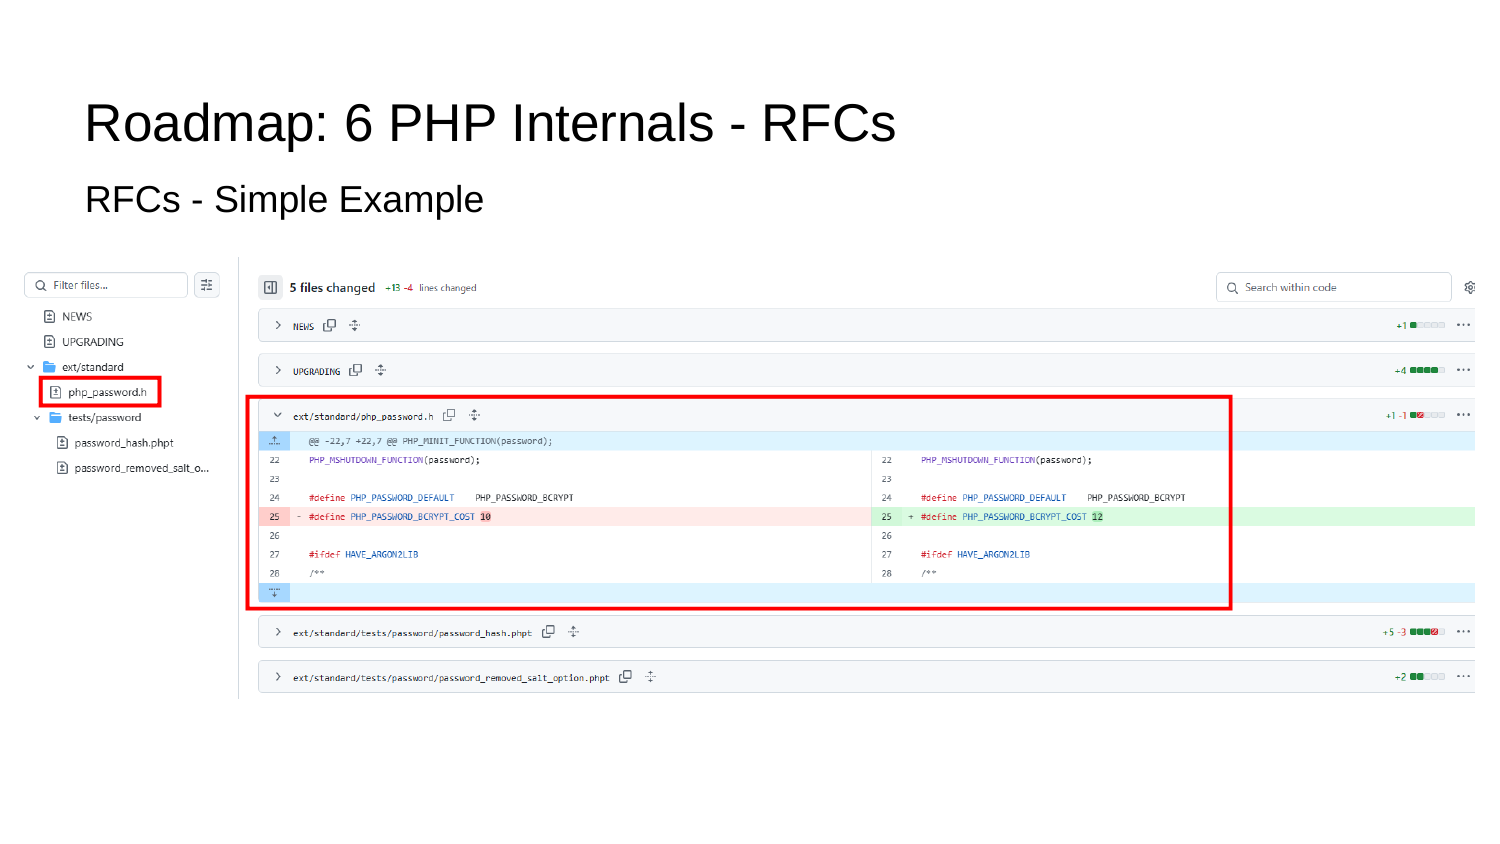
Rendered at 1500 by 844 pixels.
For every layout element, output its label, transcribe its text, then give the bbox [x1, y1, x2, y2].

picture [24, 257, 1475, 699]
title RFCs - Simple Example [69, 160, 1468, 233]
title Roadmap: 6 PHP Internals - RFCs [69, 72, 1468, 160]
